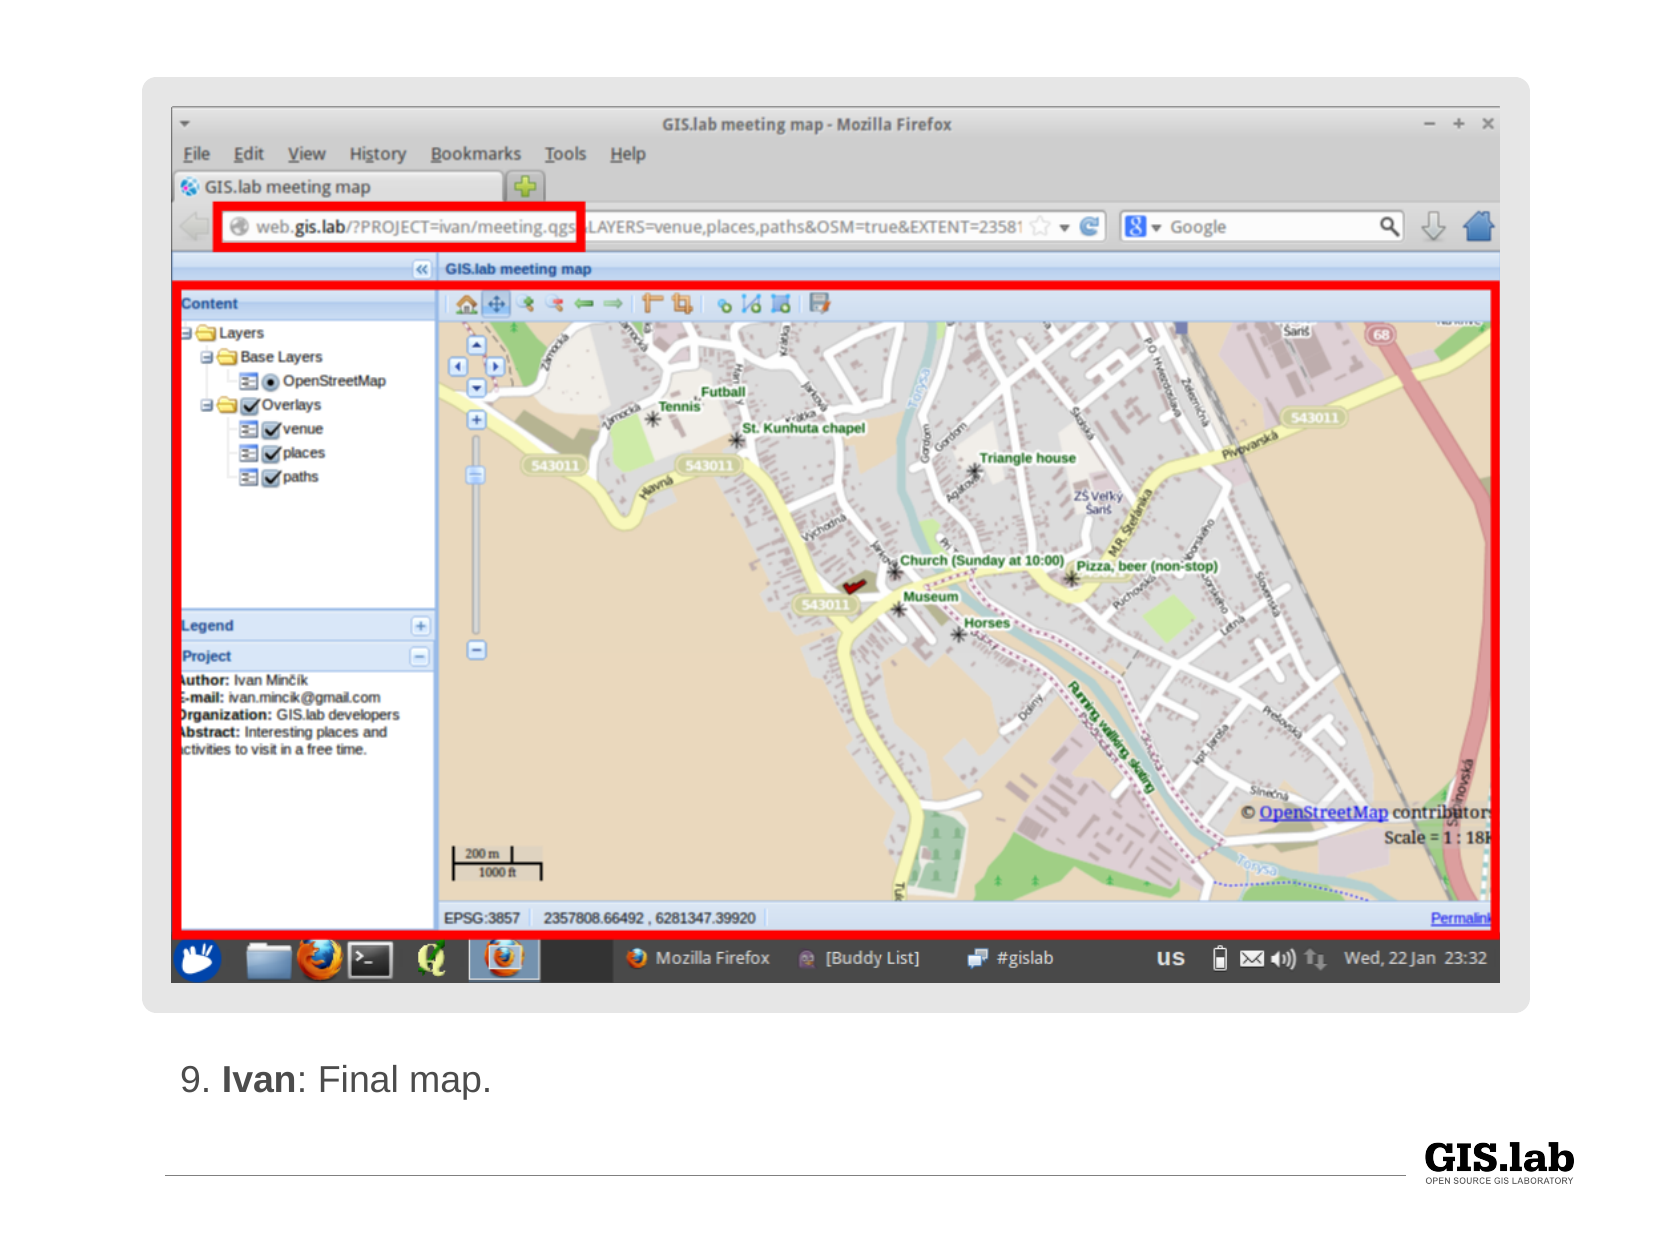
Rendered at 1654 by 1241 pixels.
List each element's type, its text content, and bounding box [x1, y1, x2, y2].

picture [171, 106, 1501, 984]
picture [1423, 1139, 1576, 1188]
text_box 9. Ivan: Final map. [165, 1051, 1524, 1109]
